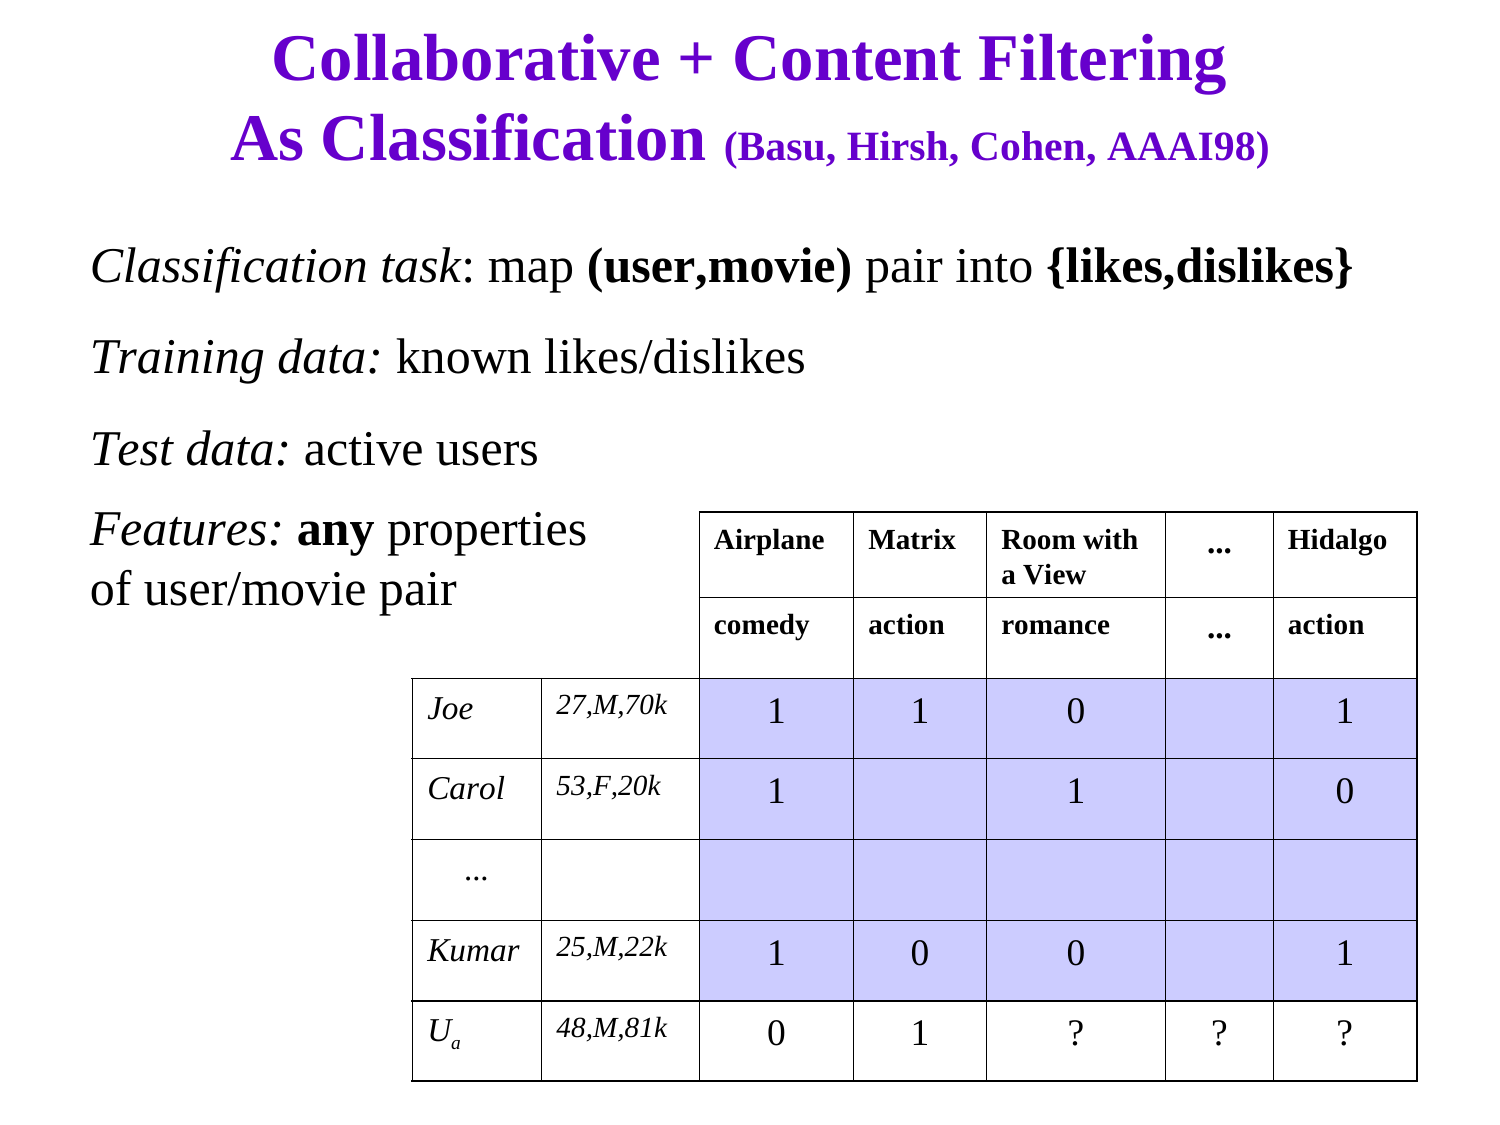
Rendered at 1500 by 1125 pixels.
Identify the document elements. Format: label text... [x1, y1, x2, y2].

table_header Matrix [854, 513, 986, 597]
table_cell 1 [1274, 921, 1416, 1000]
table_cell [1166, 679, 1273, 758]
table_cell 0 [854, 921, 986, 1000]
table_cell 1 [854, 679, 986, 758]
table_cell action [1274, 598, 1416, 678]
title Collaborative + Content Filtering As Classification (Basu, Hirsh, Cohen, AAAI98) [112, 0, 1388, 188]
table_cell [854, 759, 986, 839]
table_cell ... [1166, 598, 1273, 678]
table_cell 1 [700, 679, 853, 758]
table_header ... [1166, 513, 1273, 597]
table_cell [413, 623, 542, 678]
table_cell 1 [987, 759, 1165, 839]
table_cell action [854, 598, 986, 678]
table_cell [1274, 840, 1416, 920]
table_cell 0 [987, 921, 1165, 1000]
table_cell 53,F,20k [542, 759, 699, 839]
table_cell 25,M,22k [542, 921, 699, 1000]
table_cell Joe [413, 679, 541, 758]
table_cell [1166, 921, 1273, 1000]
table_cell [1166, 840, 1273, 920]
table_cell Carol [413, 759, 541, 839]
table_cell 1 [700, 759, 853, 839]
table_cell 1 [1274, 679, 1416, 758]
table_cell comedy [700, 598, 853, 678]
text_box Features: any properties of user/movie pair [74, 487, 638, 623]
table_cell 0 [700, 1002, 853, 1080]
table_cell [854, 840, 986, 920]
table_cell [542, 840, 699, 920]
table_cell romance [987, 598, 1165, 678]
text_box Classification task: map (user,movie) pair into {likes,dislikes} Training data: known likes/dislikes Test data: active users [75, 224, 1426, 483]
table_cell 1 [854, 1002, 986, 1080]
table_cell [542, 598, 699, 678]
table_cell ? [1274, 1002, 1416, 1080]
table_cell 27,M,70k [542, 679, 699, 758]
table_header Airplane [700, 513, 853, 597]
table_cell 1 [700, 921, 853, 1000]
table_header [638, 512, 699, 598]
table_header Hidalgo [1274, 513, 1416, 597]
table_cell ? [987, 1002, 1165, 1080]
table_cell 0 [987, 679, 1165, 758]
table_cell [987, 840, 1165, 920]
table_cell Ua [413, 1002, 541, 1080]
table_cell 0 [1274, 759, 1416, 839]
table_cell [700, 840, 853, 920]
table_cell Kumar [413, 921, 541, 1000]
table_cell ... [413, 840, 541, 920]
table_cell [1166, 759, 1273, 839]
table_header Room with a View [987, 513, 1165, 597]
table_cell ? [1166, 1002, 1273, 1080]
table_cell 48,M,81k [542, 1002, 699, 1080]
